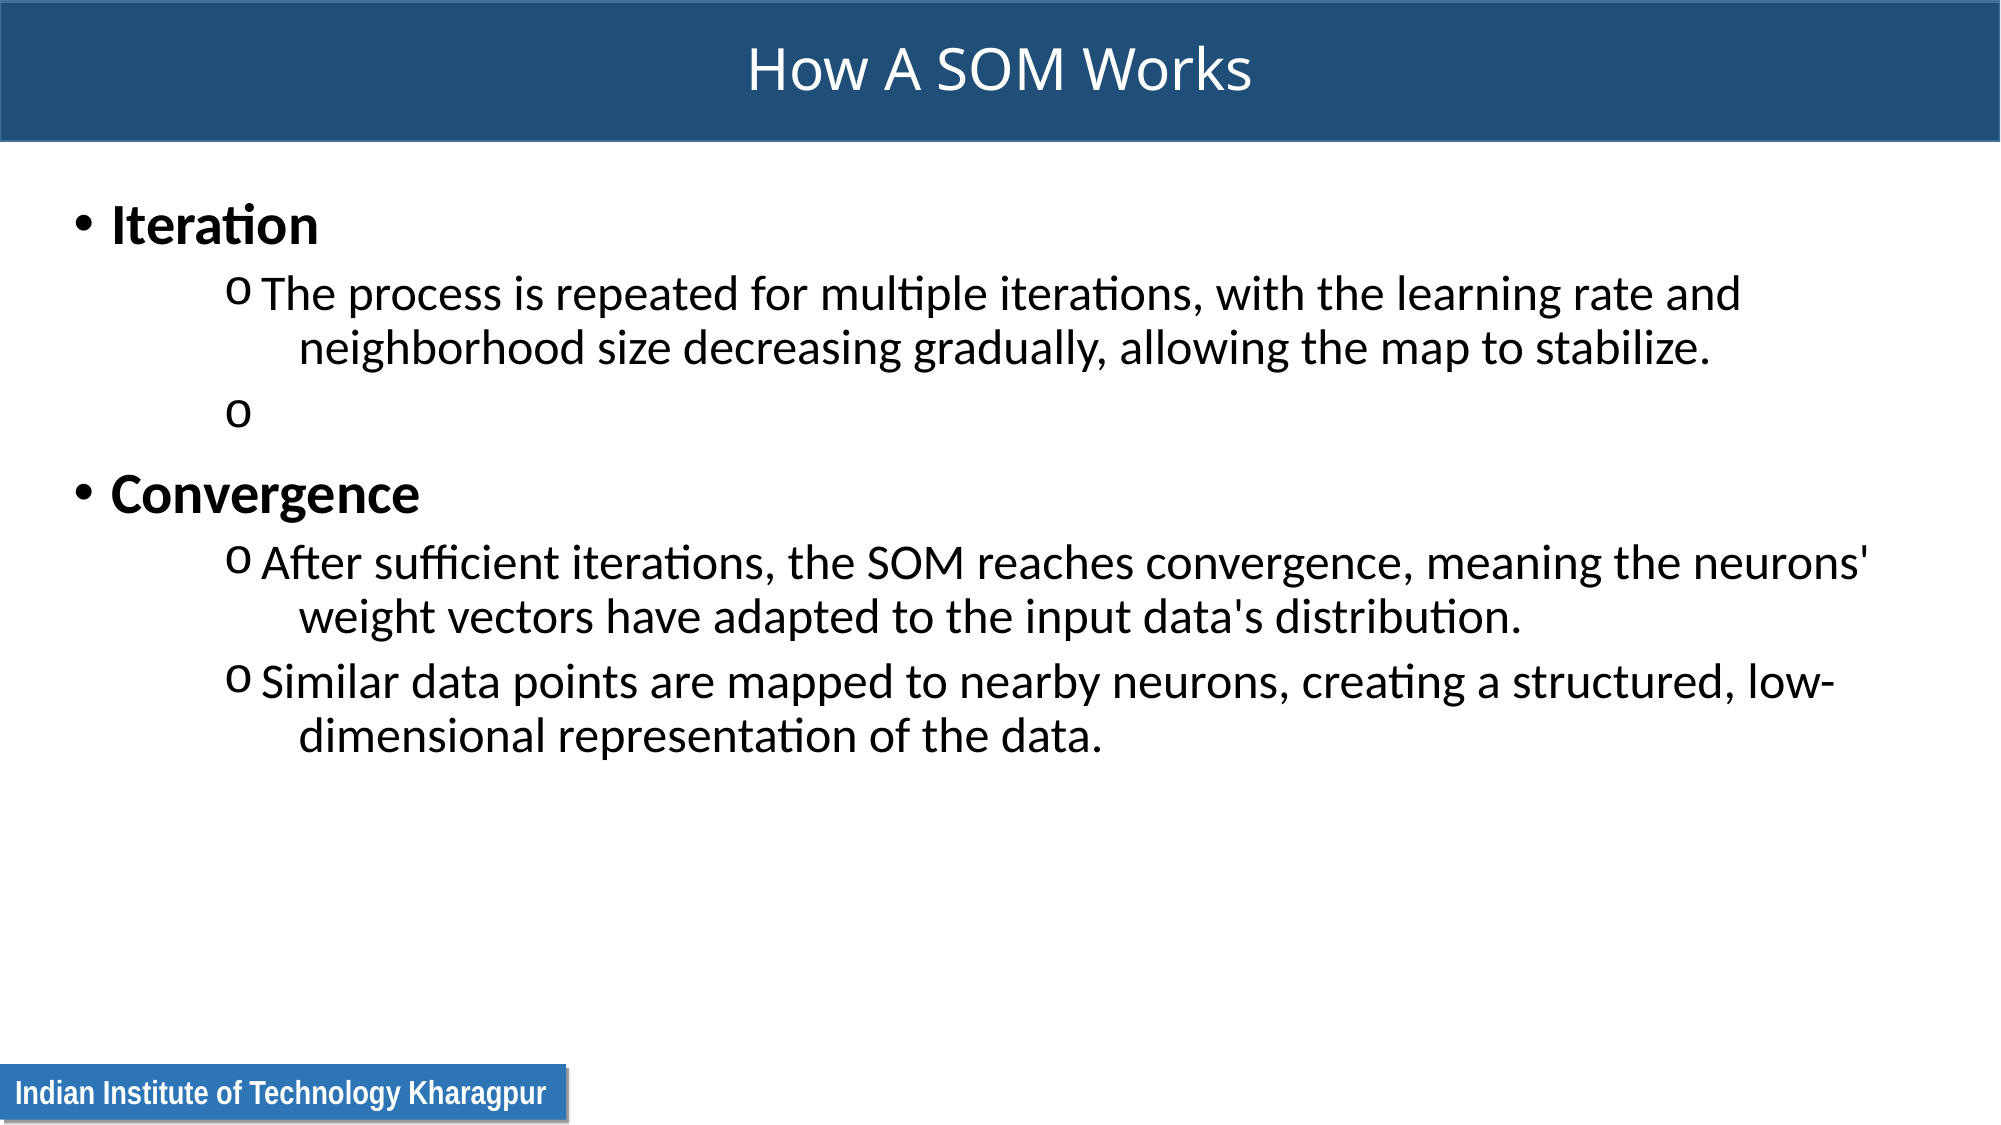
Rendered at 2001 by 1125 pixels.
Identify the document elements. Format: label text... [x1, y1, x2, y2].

list Iteration The process is repeated for multiple iterations, with the learning rate and neighborhood size decreasing gradually, allowing the map to stabilize. Convergence After sufficient iterations, the SOM reaches convergence, meaning the neurons' weight vectors have adapted to the input data's distribution. Similar data points are mapped to nearby neurons, creating a structured, low-dimensional representation of the data. [58, 186, 1954, 1065]
title How A SOM Works [0, 1, 2000, 141]
